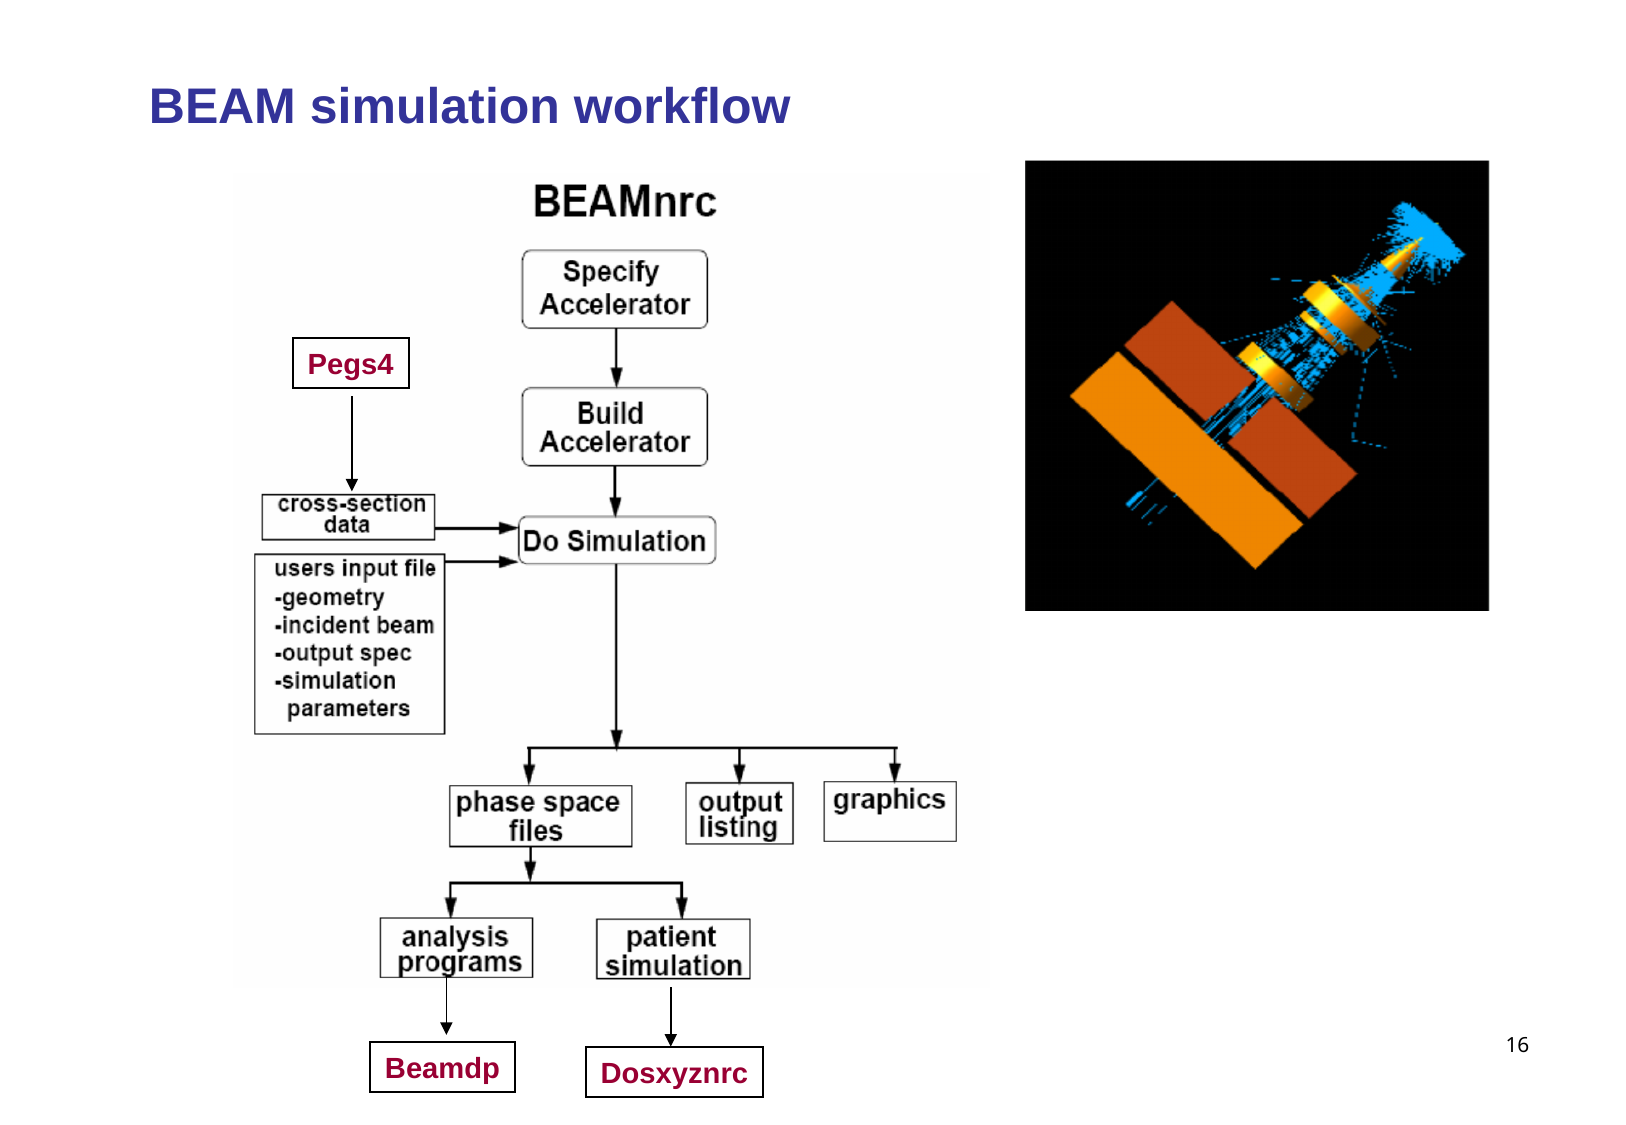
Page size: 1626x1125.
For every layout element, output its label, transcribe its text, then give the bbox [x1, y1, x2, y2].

picture [233, 172, 990, 988]
text_box Dosxyznrc [585, 1046, 764, 1098]
text_box BEAM simulation workflow [21, 66, 919, 142]
text_box Pegs4 [292, 337, 409, 389]
text_box Beamdp [370, 1041, 515, 1093]
picture [1025, 160, 1490, 611]
